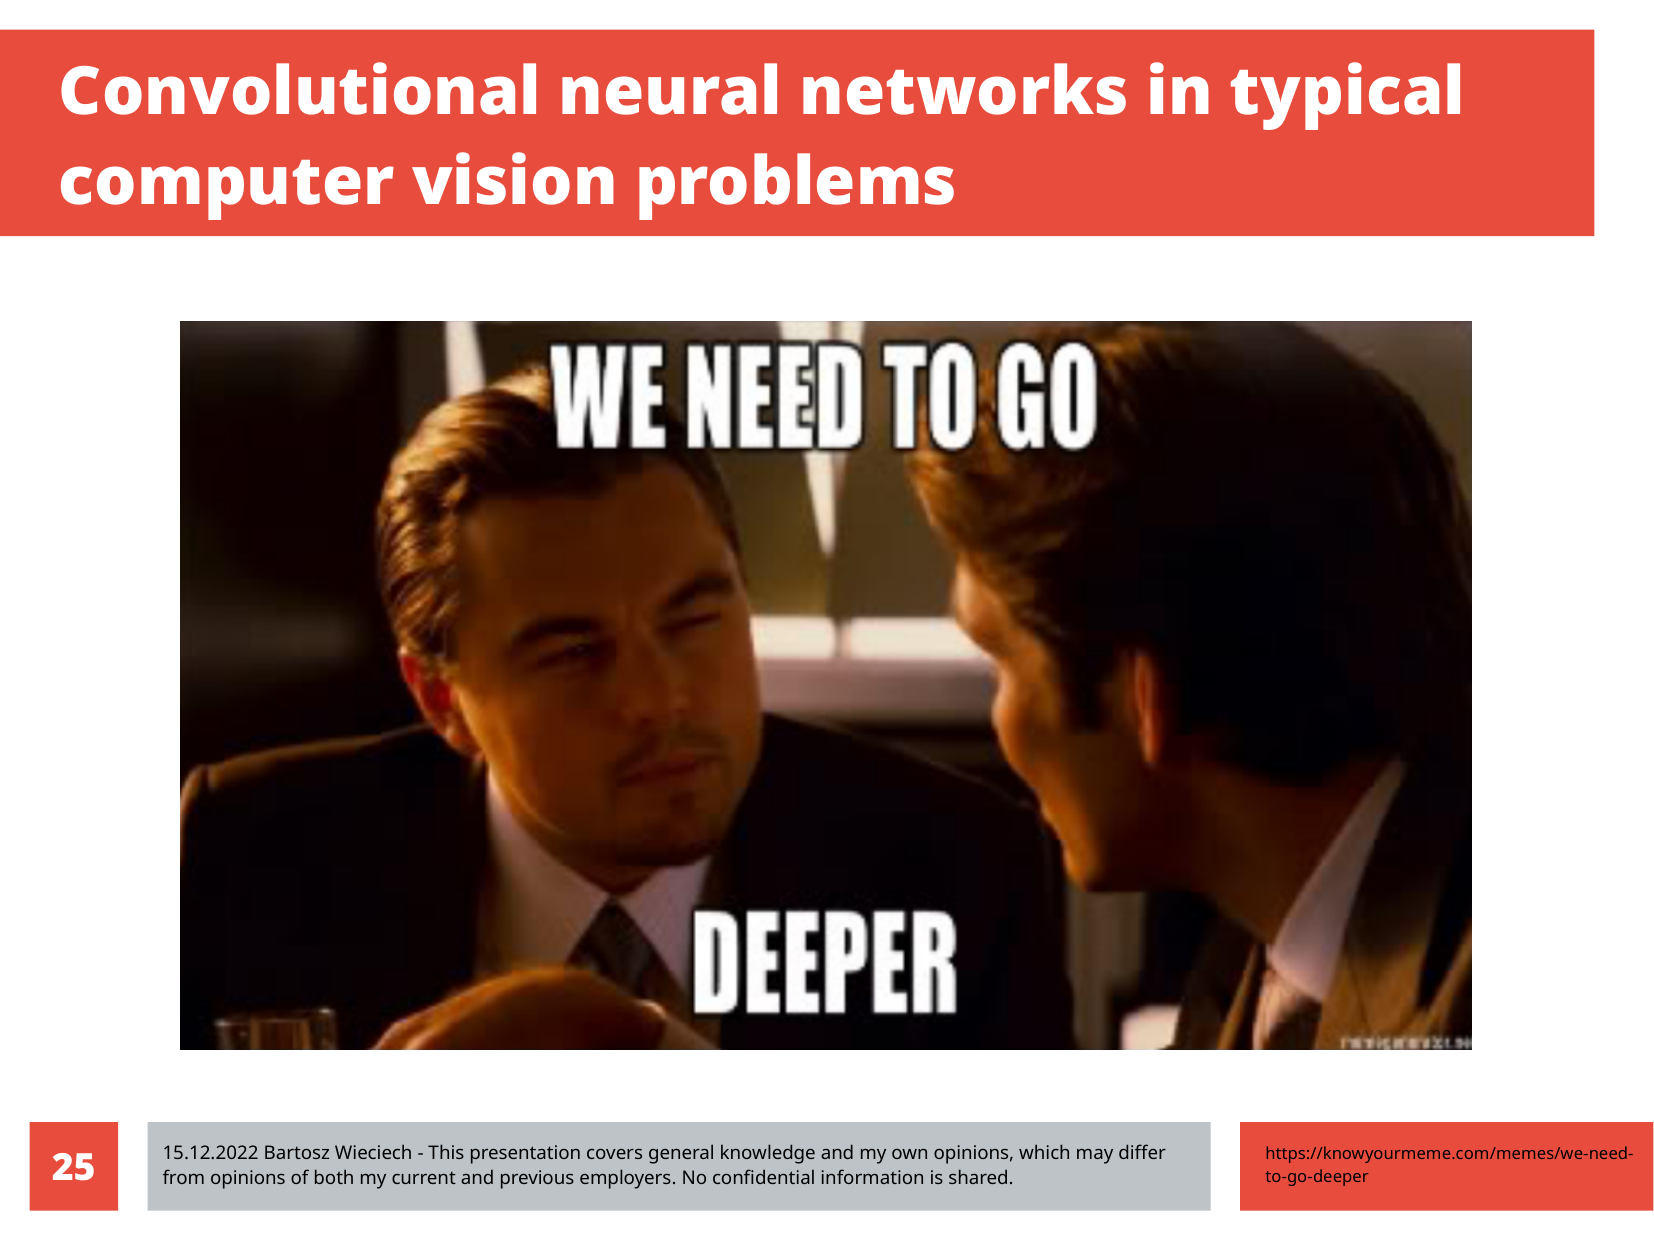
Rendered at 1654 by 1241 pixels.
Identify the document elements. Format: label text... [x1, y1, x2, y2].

picture [180, 321, 1472, 1051]
title Convolutional neural networks in typical computer vision problems [59, 76, 1595, 225]
text_box https://knowyourmeme.com/memes/we-need-to-go-deeper [1250, 1134, 1654, 1219]
